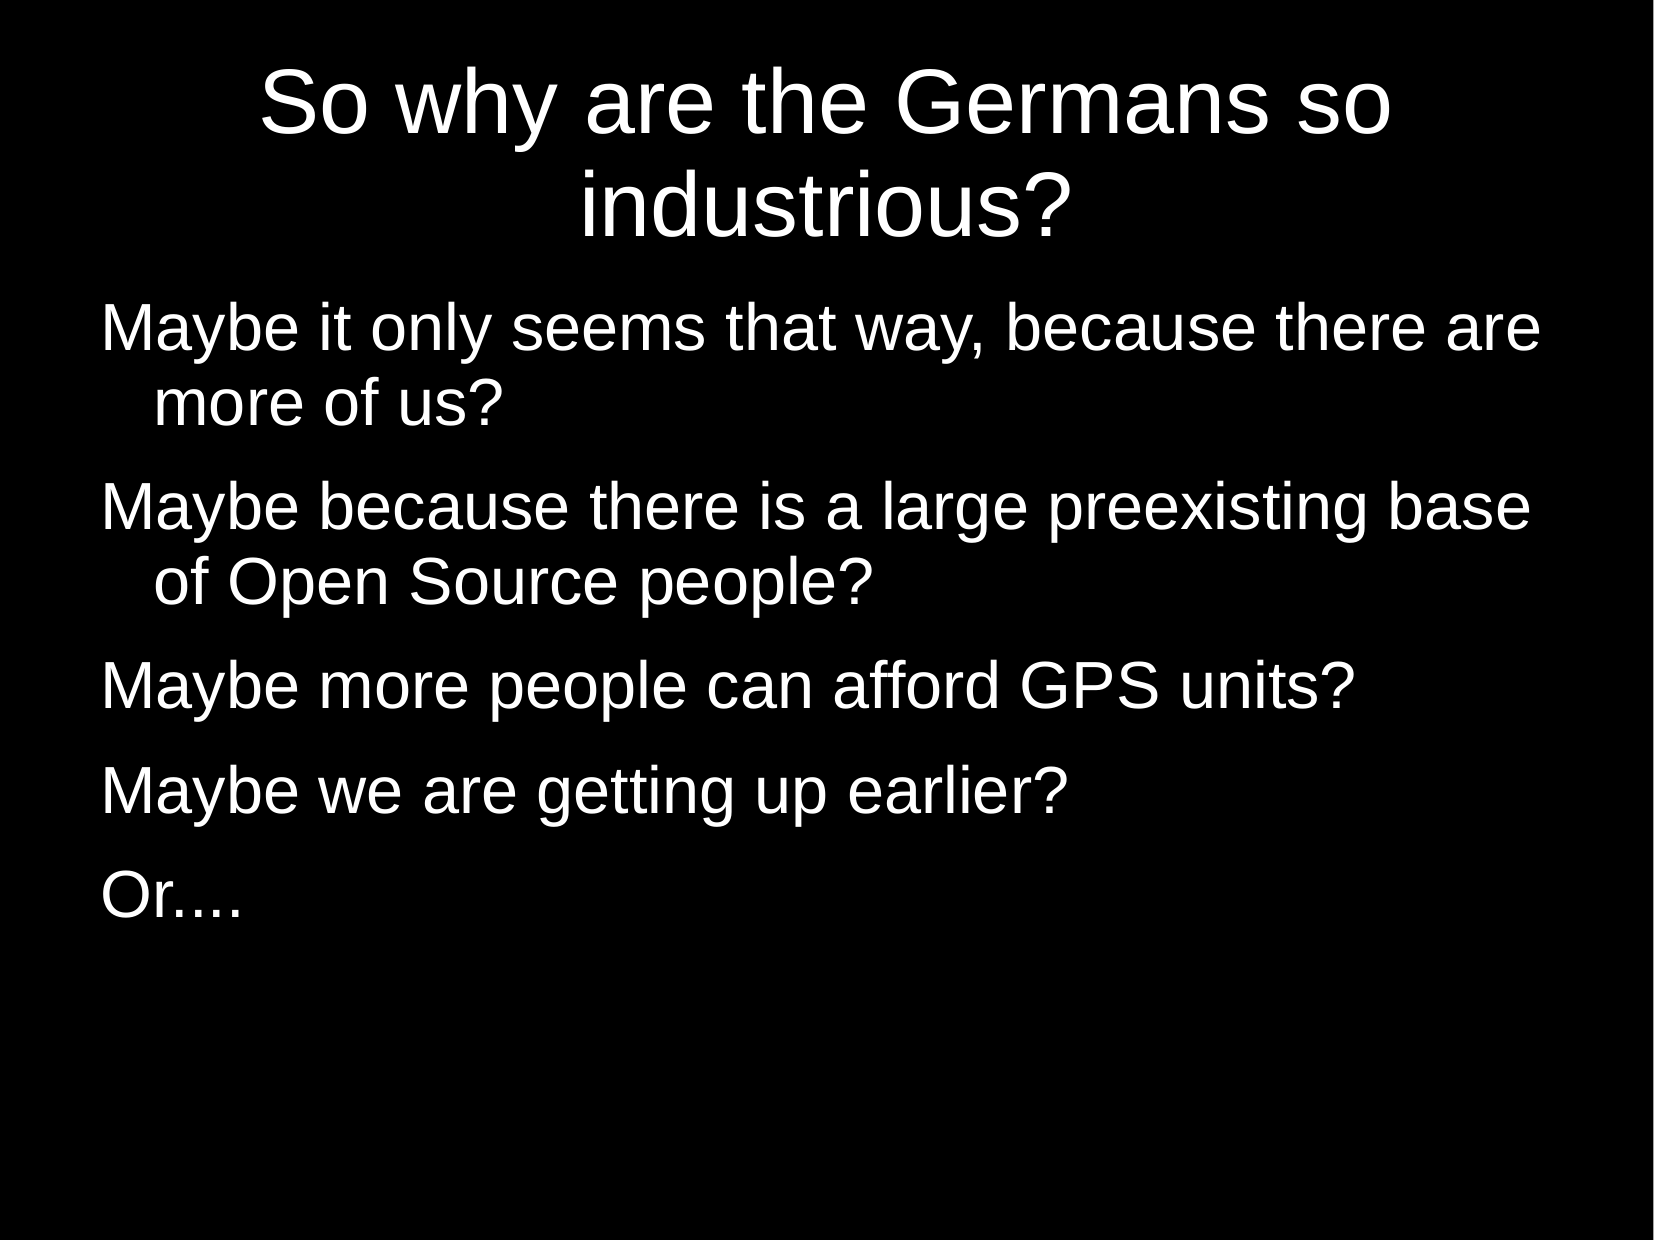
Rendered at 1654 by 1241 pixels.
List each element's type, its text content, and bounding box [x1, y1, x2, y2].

list Maybe it only seems that way, because there are more of us? Maybe because there is a large preexisting base of Open Source people? Maybe more people can afford GPS units? Maybe we are getting up earlier? Or.... [82, 290, 1571, 1109]
title So why are the Germans so industrious? [82, 39, 1571, 267]
